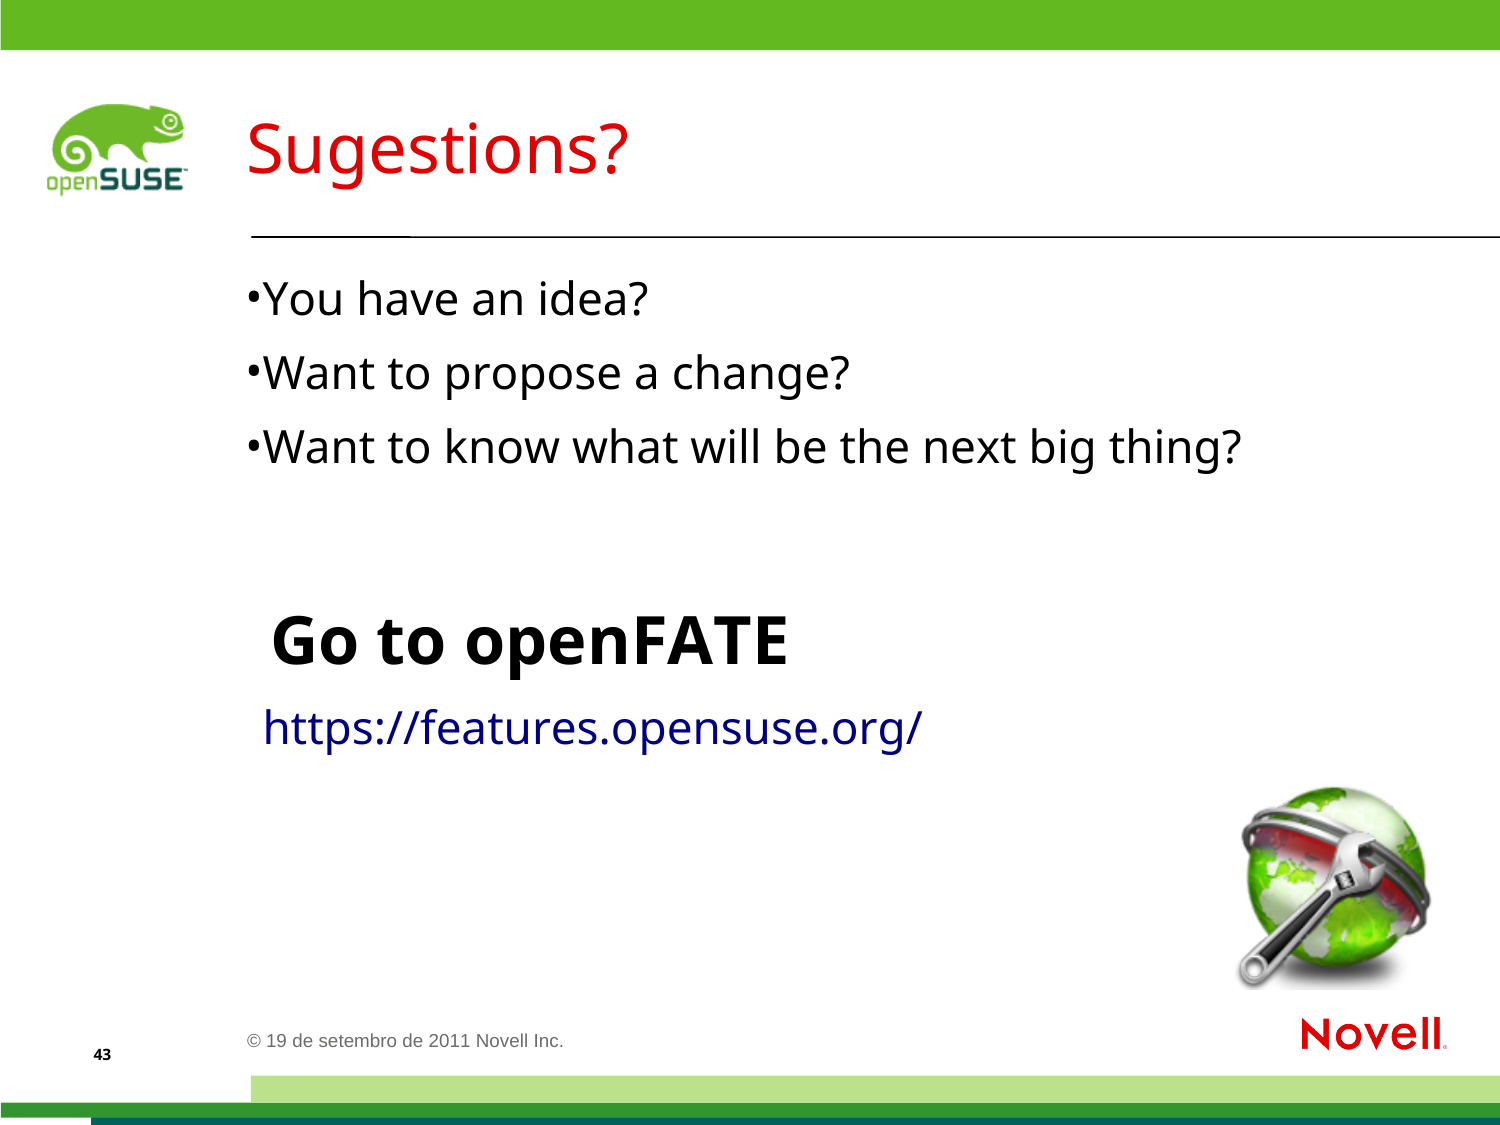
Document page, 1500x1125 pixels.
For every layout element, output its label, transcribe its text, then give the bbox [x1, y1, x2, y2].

list You have an idea? Want to propose a change? Want to know what will be the next big thing? Go to openFATE https://features.opensuse.org/ [245, 267, 1458, 1010]
picture [47, 104, 188, 197]
title Sugestions? [246, 68, 1409, 231]
picture [1234, 783, 1441, 990]
picture [1295, 1011, 1453, 1056]
